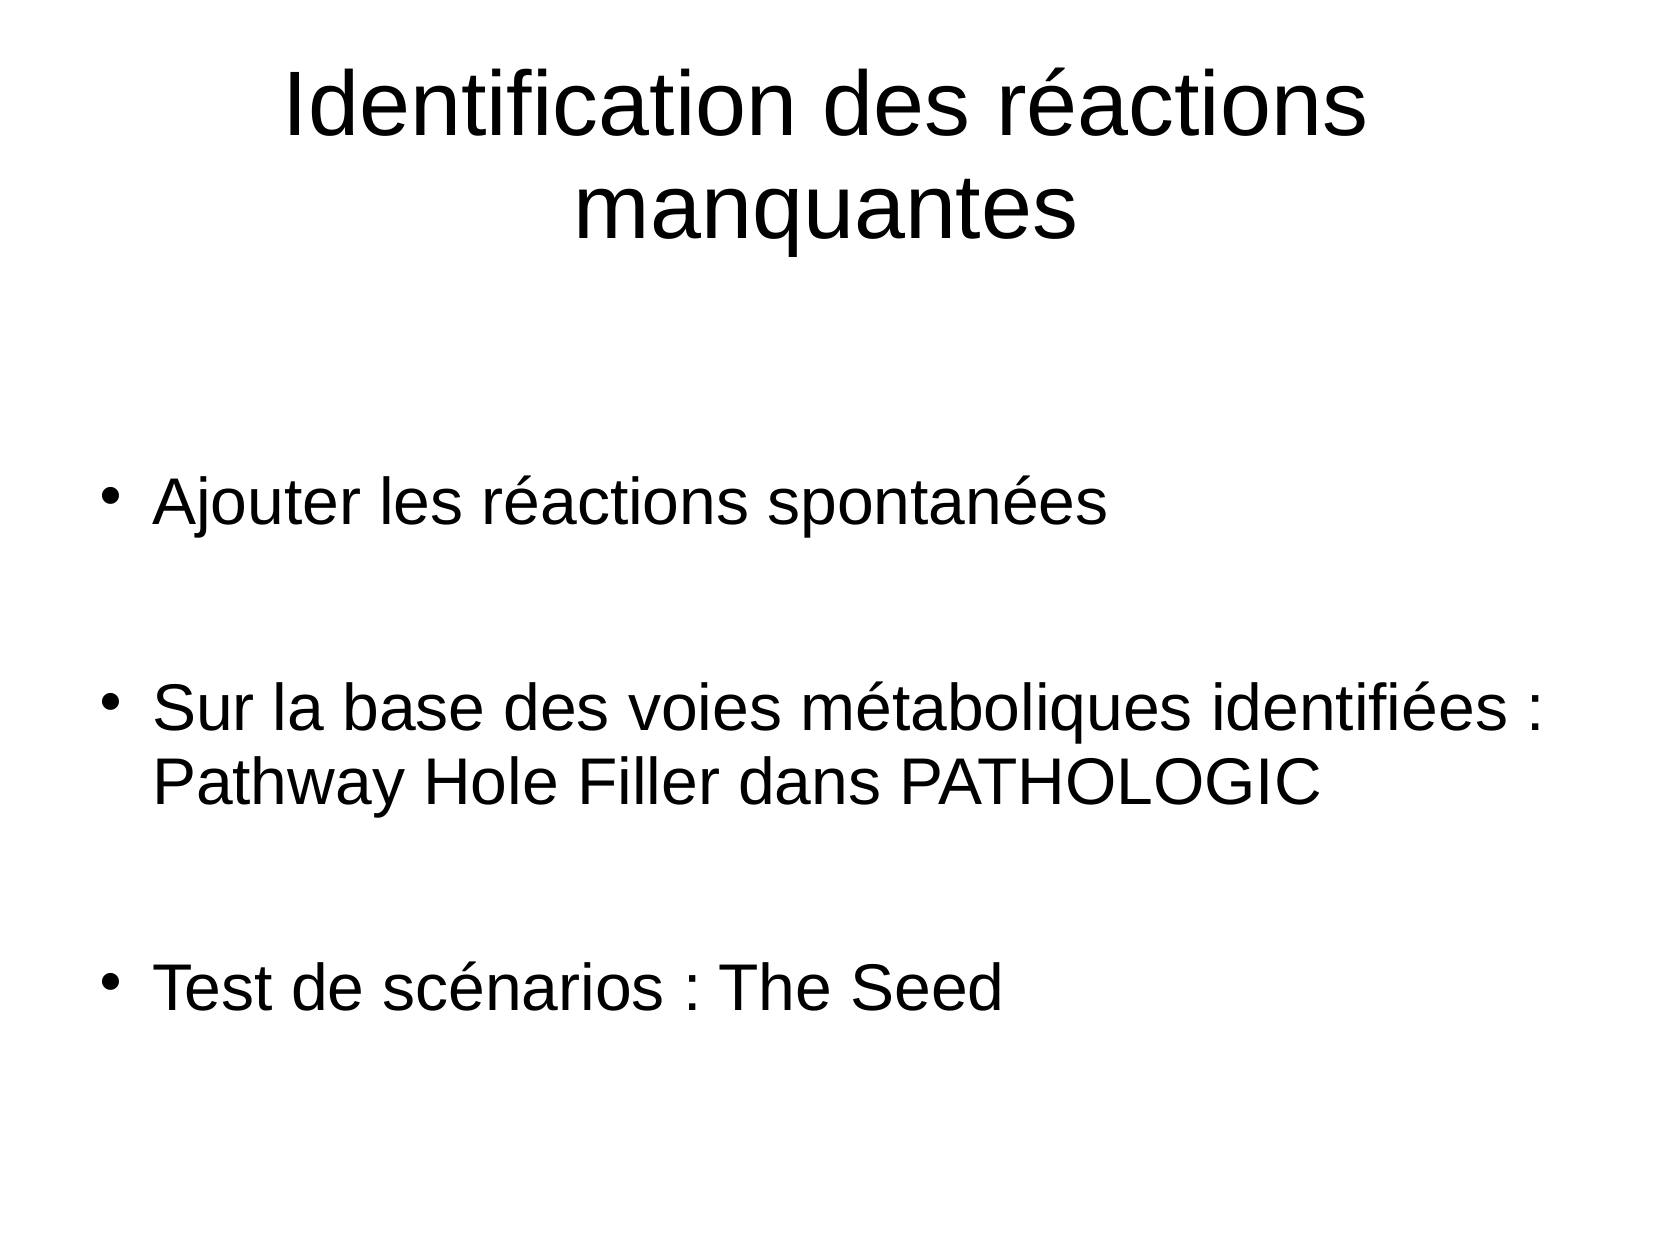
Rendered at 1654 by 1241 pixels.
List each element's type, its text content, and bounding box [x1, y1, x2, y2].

title Identification des réactions manquantes [82, 47, 1571, 259]
list Ajouter les réactions spontanées Sur la base des voies métaboliques identifiées : Pathway Hole Filler dans PATHOLOGIC Test de scénarios : The Seed [82, 461, 1571, 1031]
